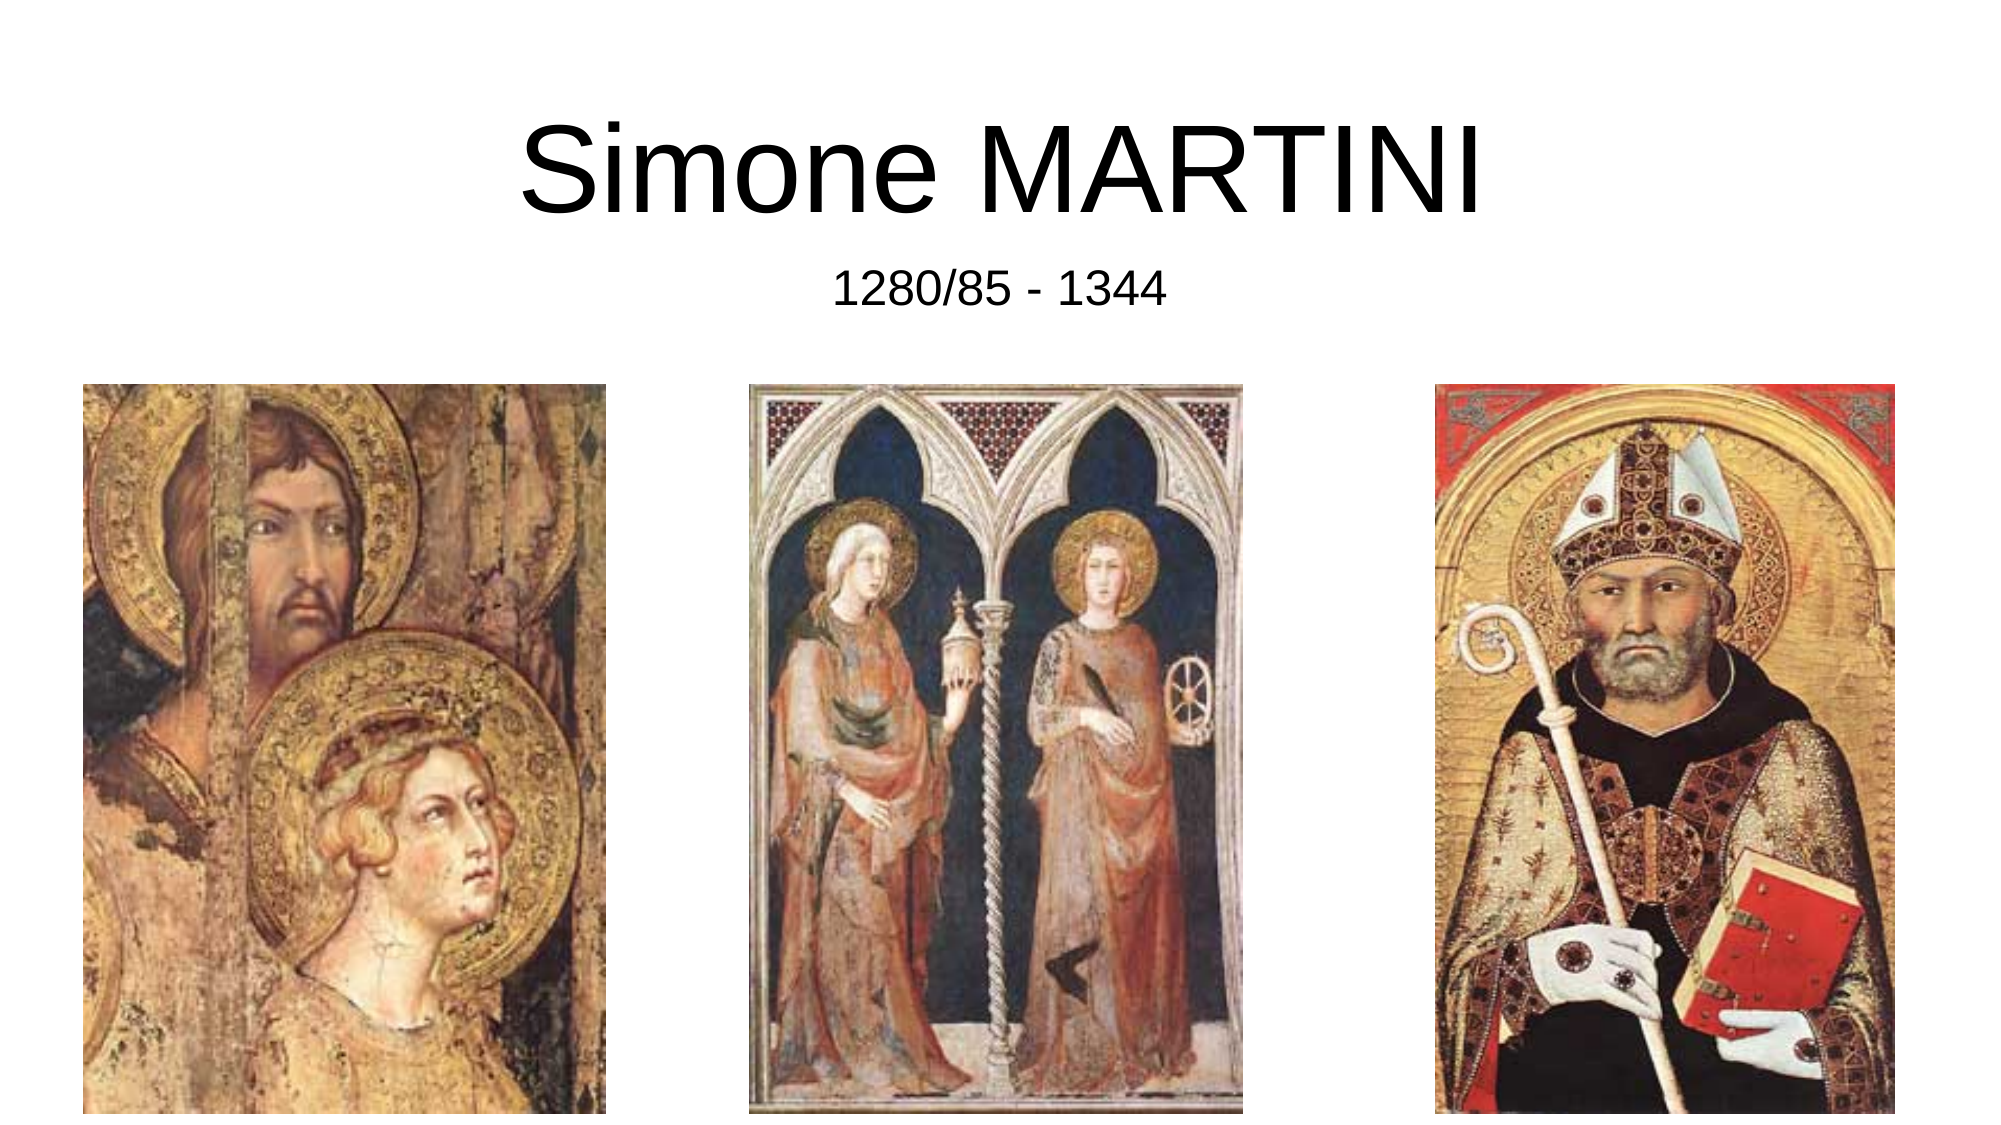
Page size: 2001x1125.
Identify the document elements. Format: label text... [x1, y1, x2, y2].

title Simone MARTINI [270, 0, 1770, 245]
picture [1435, 384, 1895, 1114]
subtitle 1280/85 - 1344 [249, 247, 1750, 520]
picture [83, 384, 606, 1114]
picture [749, 384, 1243, 1114]
